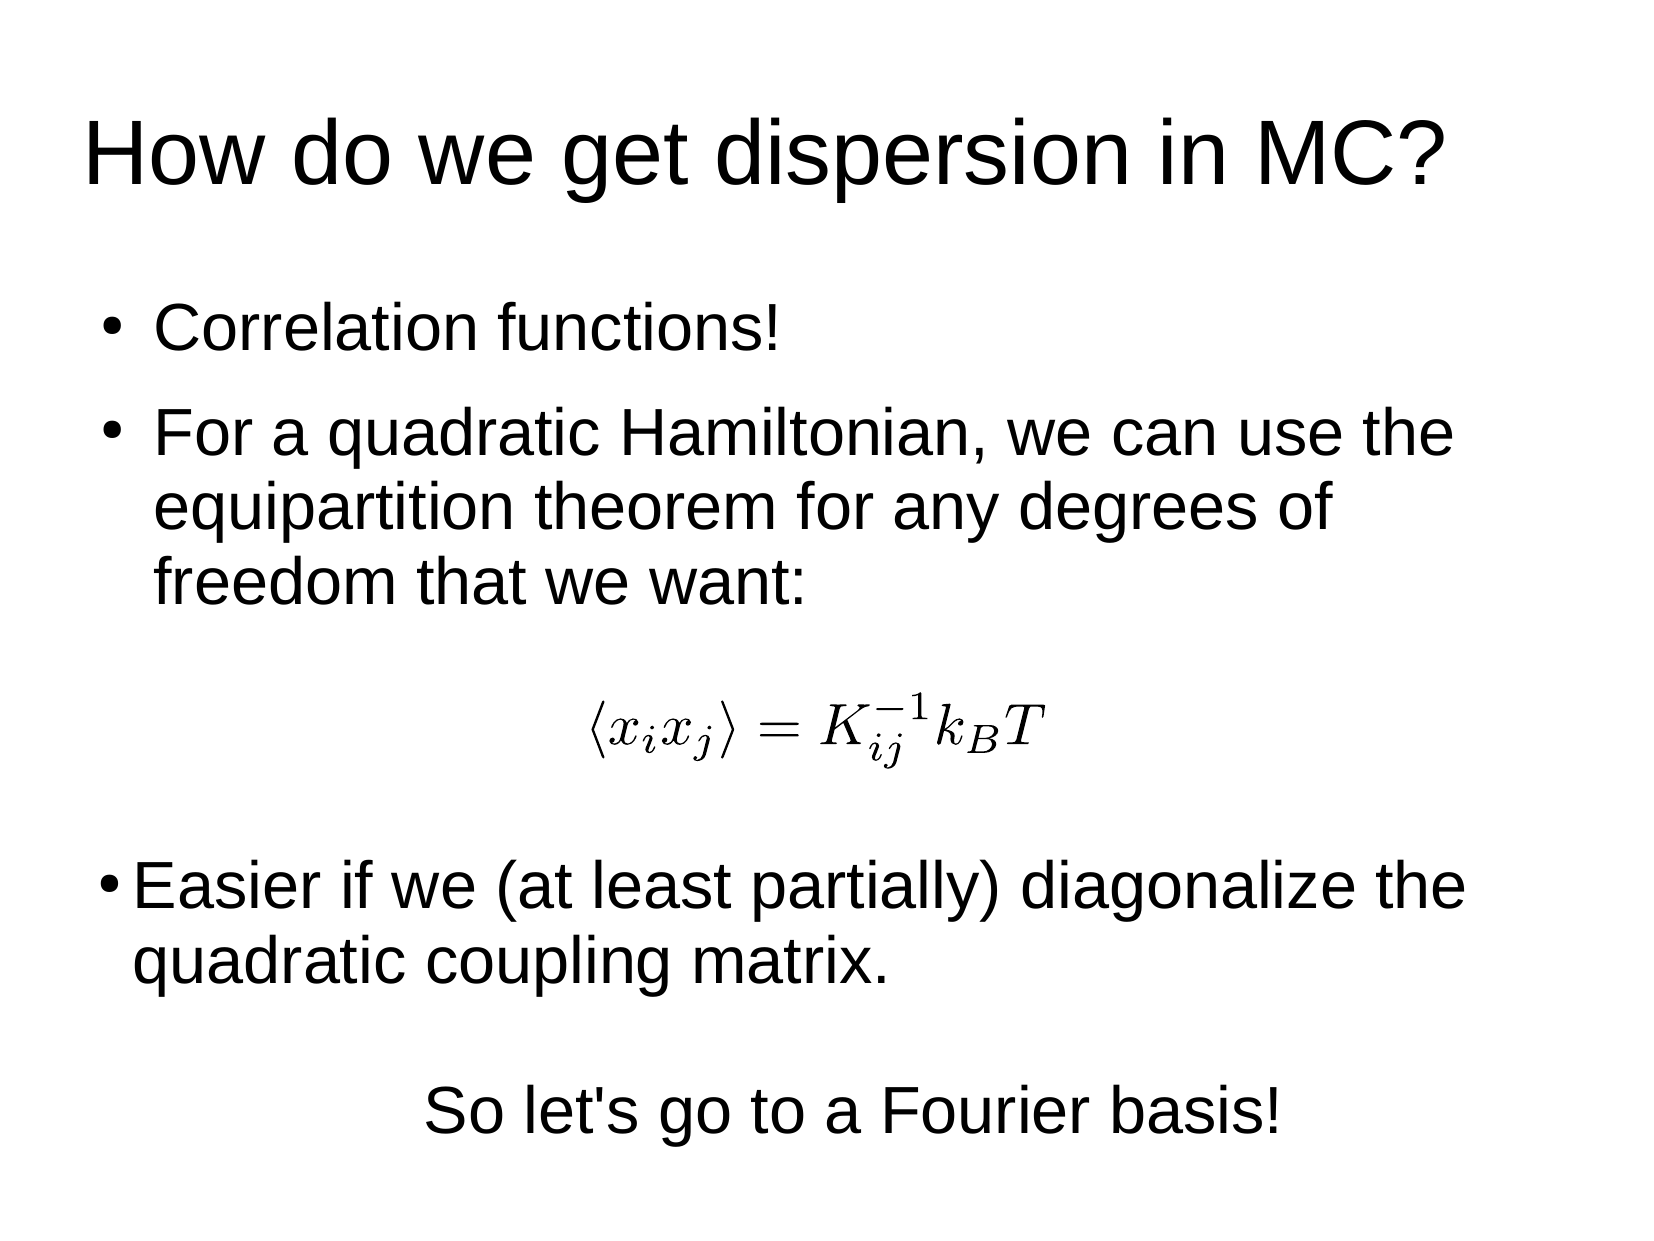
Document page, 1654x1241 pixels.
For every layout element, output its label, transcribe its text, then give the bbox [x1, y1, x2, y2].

text_box Easier if we (at least partially) diagonalize the quadratic coupling matrix. So let's go to a Fourier basis! [82, 841, 1591, 1156]
list Correlation functions! For a quadratic Hamiltonian, we can use the equipartition theorem for any degrees of freedom that we want: [82, 290, 1571, 841]
title How do we get dispersion in MC? [82, 49, 1571, 257]
text_box [585, 692, 1047, 769]
